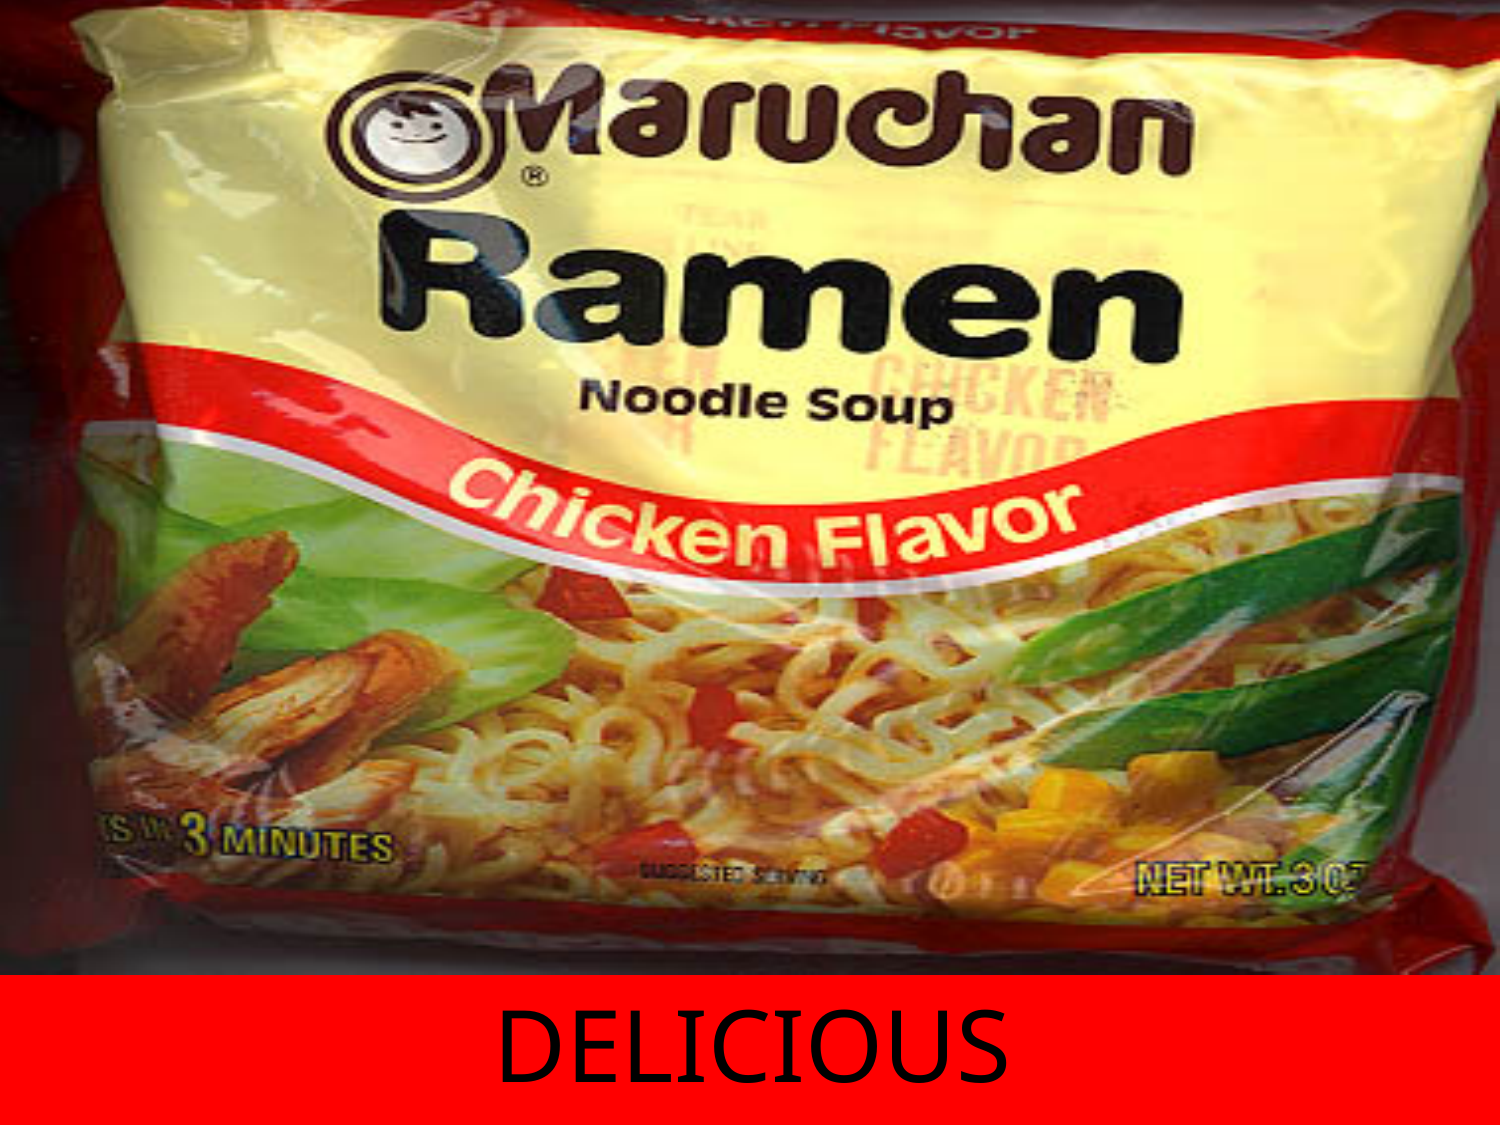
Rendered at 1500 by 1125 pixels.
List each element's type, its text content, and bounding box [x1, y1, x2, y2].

picture [0, 0, 1500, 975]
list DELICIOUS [28, 975, 1478, 1111]
